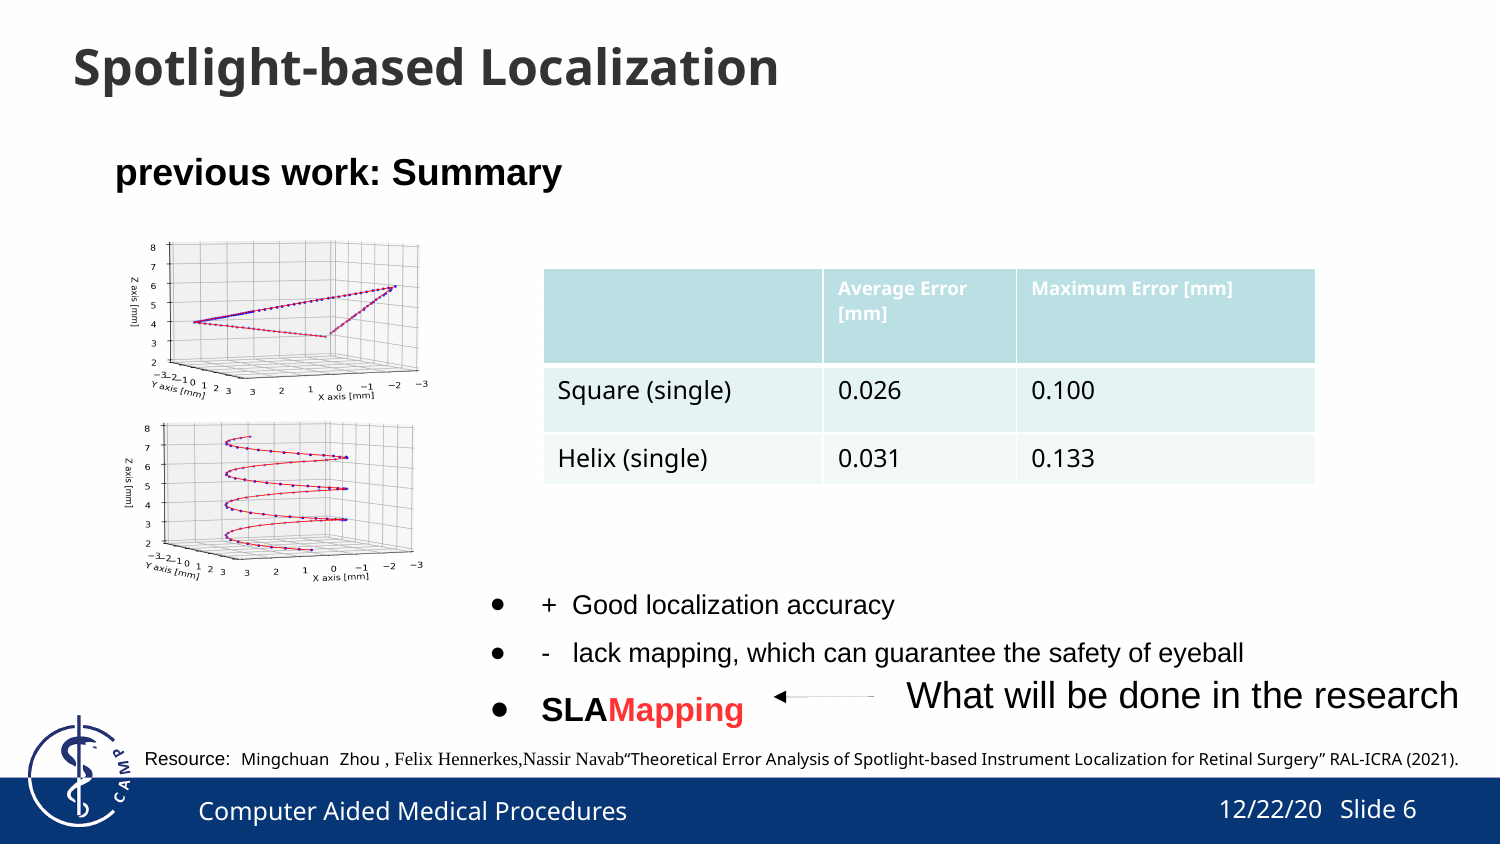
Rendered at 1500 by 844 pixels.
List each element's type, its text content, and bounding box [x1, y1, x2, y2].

slide_number Slide <编号> [1325, 780, 1500, 844]
footer Computer Aided Medical Procedures [183, 778, 800, 844]
picture [0, 0, 1500, 844]
text_box previous work: Summary [100, 140, 585, 198]
table_header Average Error [mm] [824, 269, 1016, 363]
title Spotlight-based Localization [58, 28, 1438, 104]
text_box + Good localization accuracy - lack mapping, which can guarantee the safety of eyeball SLAMapping [466, 570, 1500, 780]
text_box What will be done in the research [891, 667, 1500, 767]
text_box Resource: Mingchuan Zhou , Felix Hennerkes,Nassir Navab“Theoretical Error Analysis of Spotlight-based Instrument Localization for Retinal Surgery” RAL-ICRA (2021). [129, 720, 466, 768]
table_cell 0.031 [824, 434, 1016, 484]
table_cell 0.100 [1017, 368, 1315, 432]
table_cell Helix (single) [544, 434, 822, 484]
table_header Maximum Error [mm] [1017, 269, 1315, 363]
table_cell Square (single) [544, 368, 822, 432]
slide_number 12/22/20 [800, 780, 1325, 844]
table_header [544, 269, 822, 363]
table_cell 0.133 [1017, 434, 1315, 484]
table_cell 0.026 [824, 368, 1016, 432]
